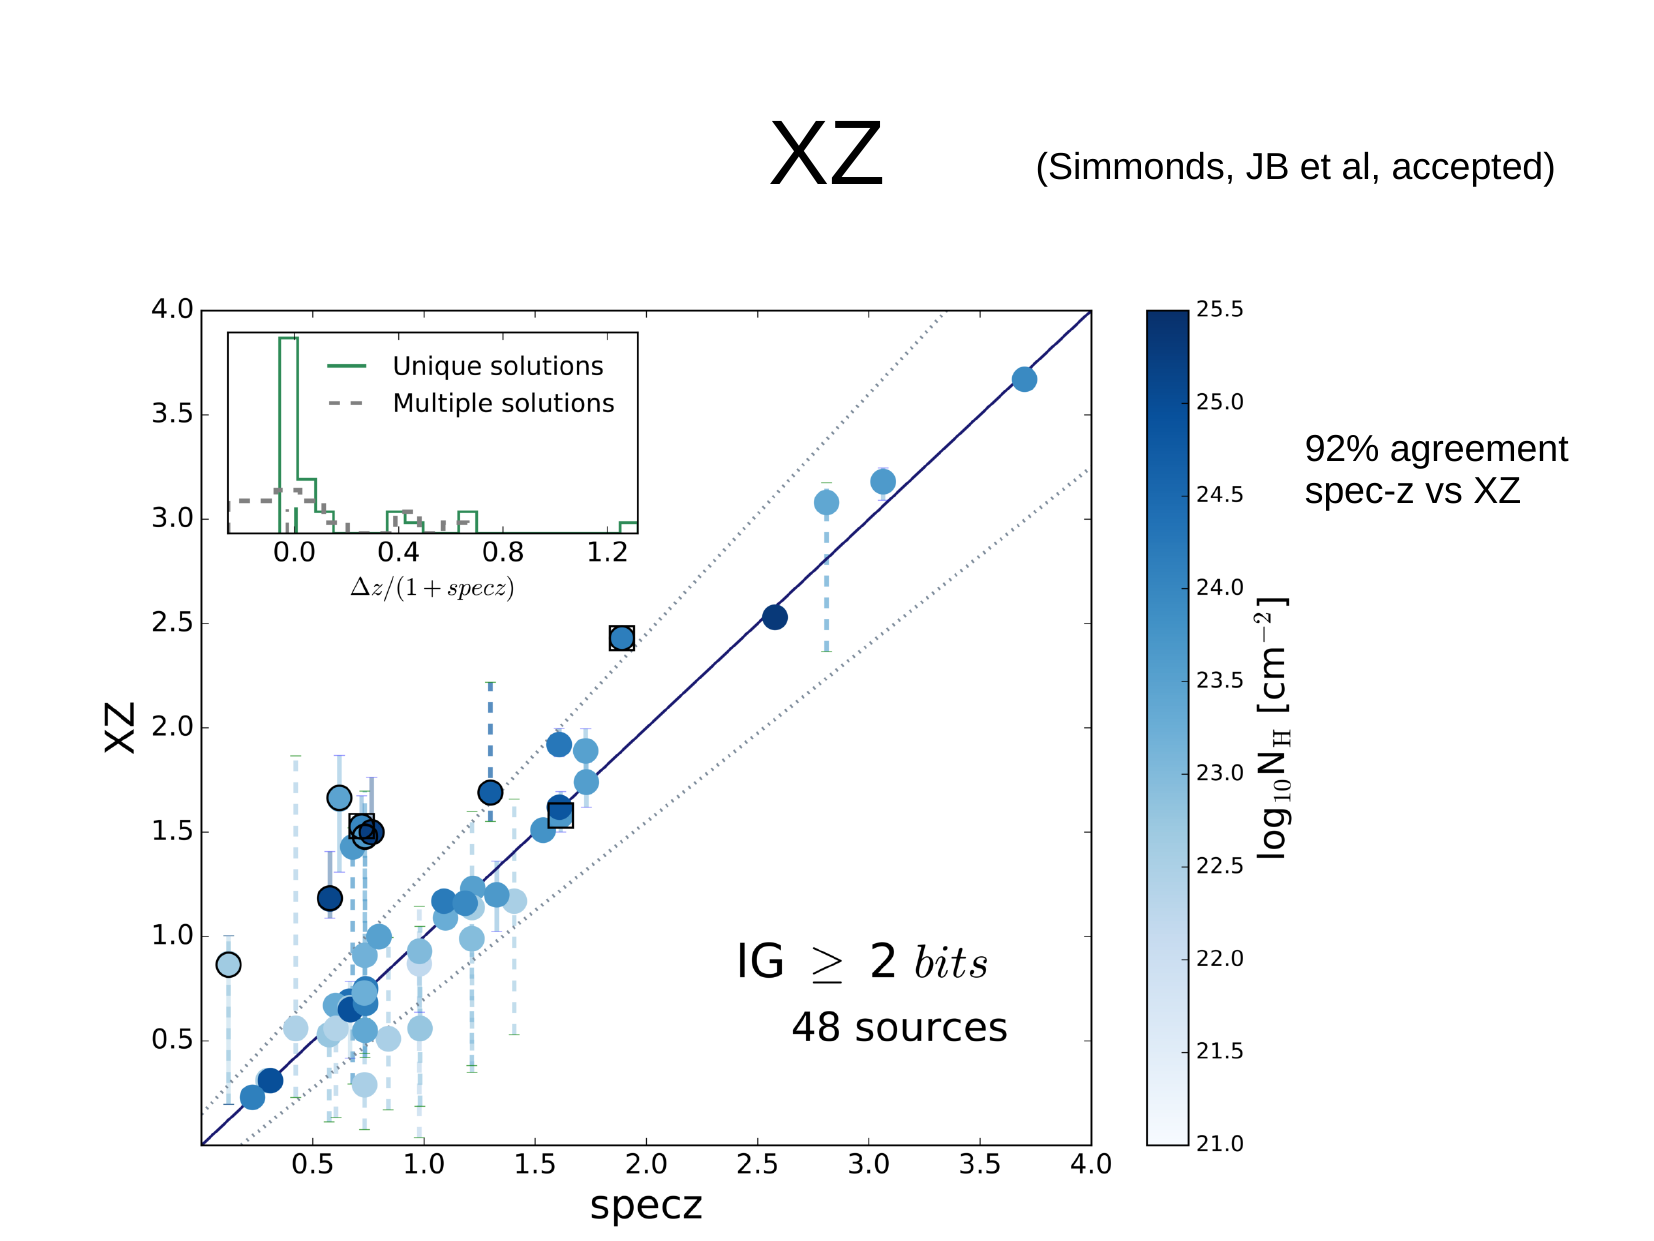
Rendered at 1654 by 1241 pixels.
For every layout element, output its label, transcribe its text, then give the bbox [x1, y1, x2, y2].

picture [90, 284, 1306, 1239]
title XZ [82, 49, 1571, 257]
text_box 92% agreement spec-z vs XZ [1290, 420, 1636, 519]
text_box (Simmonds, JB et al, accepted) [945, 138, 1571, 196]
